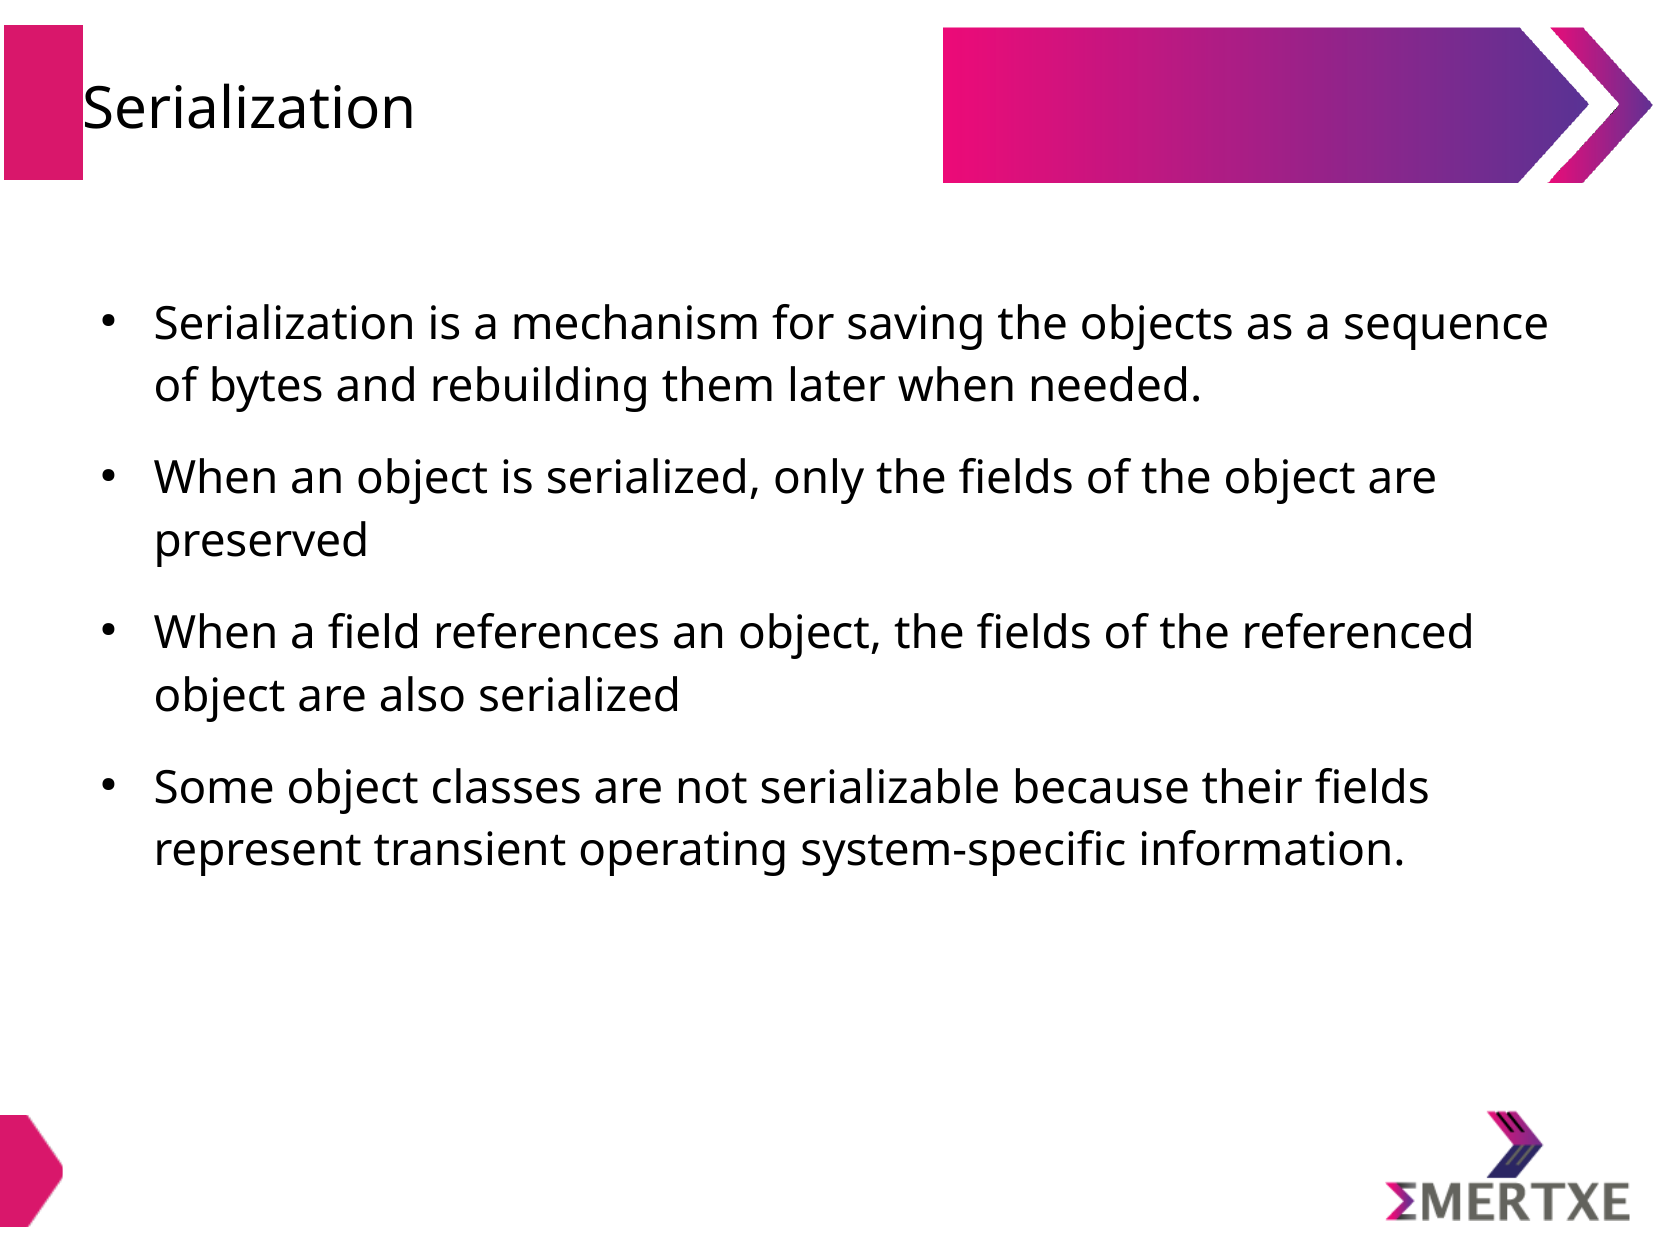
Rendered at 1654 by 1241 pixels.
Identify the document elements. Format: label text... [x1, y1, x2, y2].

picture [1385, 1107, 1631, 1221]
title Serialization [82, 2, 1571, 210]
picture [1571, 27, 1653, 183]
list Serialization is a mechanism for saving the objects as a sequence of bytes and rebuilding them later when needed. When an object is serialized, only the fields of the object are preserved When a field references an object, the fields of the referenced object are also serialized Some object classes are not serializable because their fields represent transient operating system-specific information. [82, 290, 1571, 1010]
